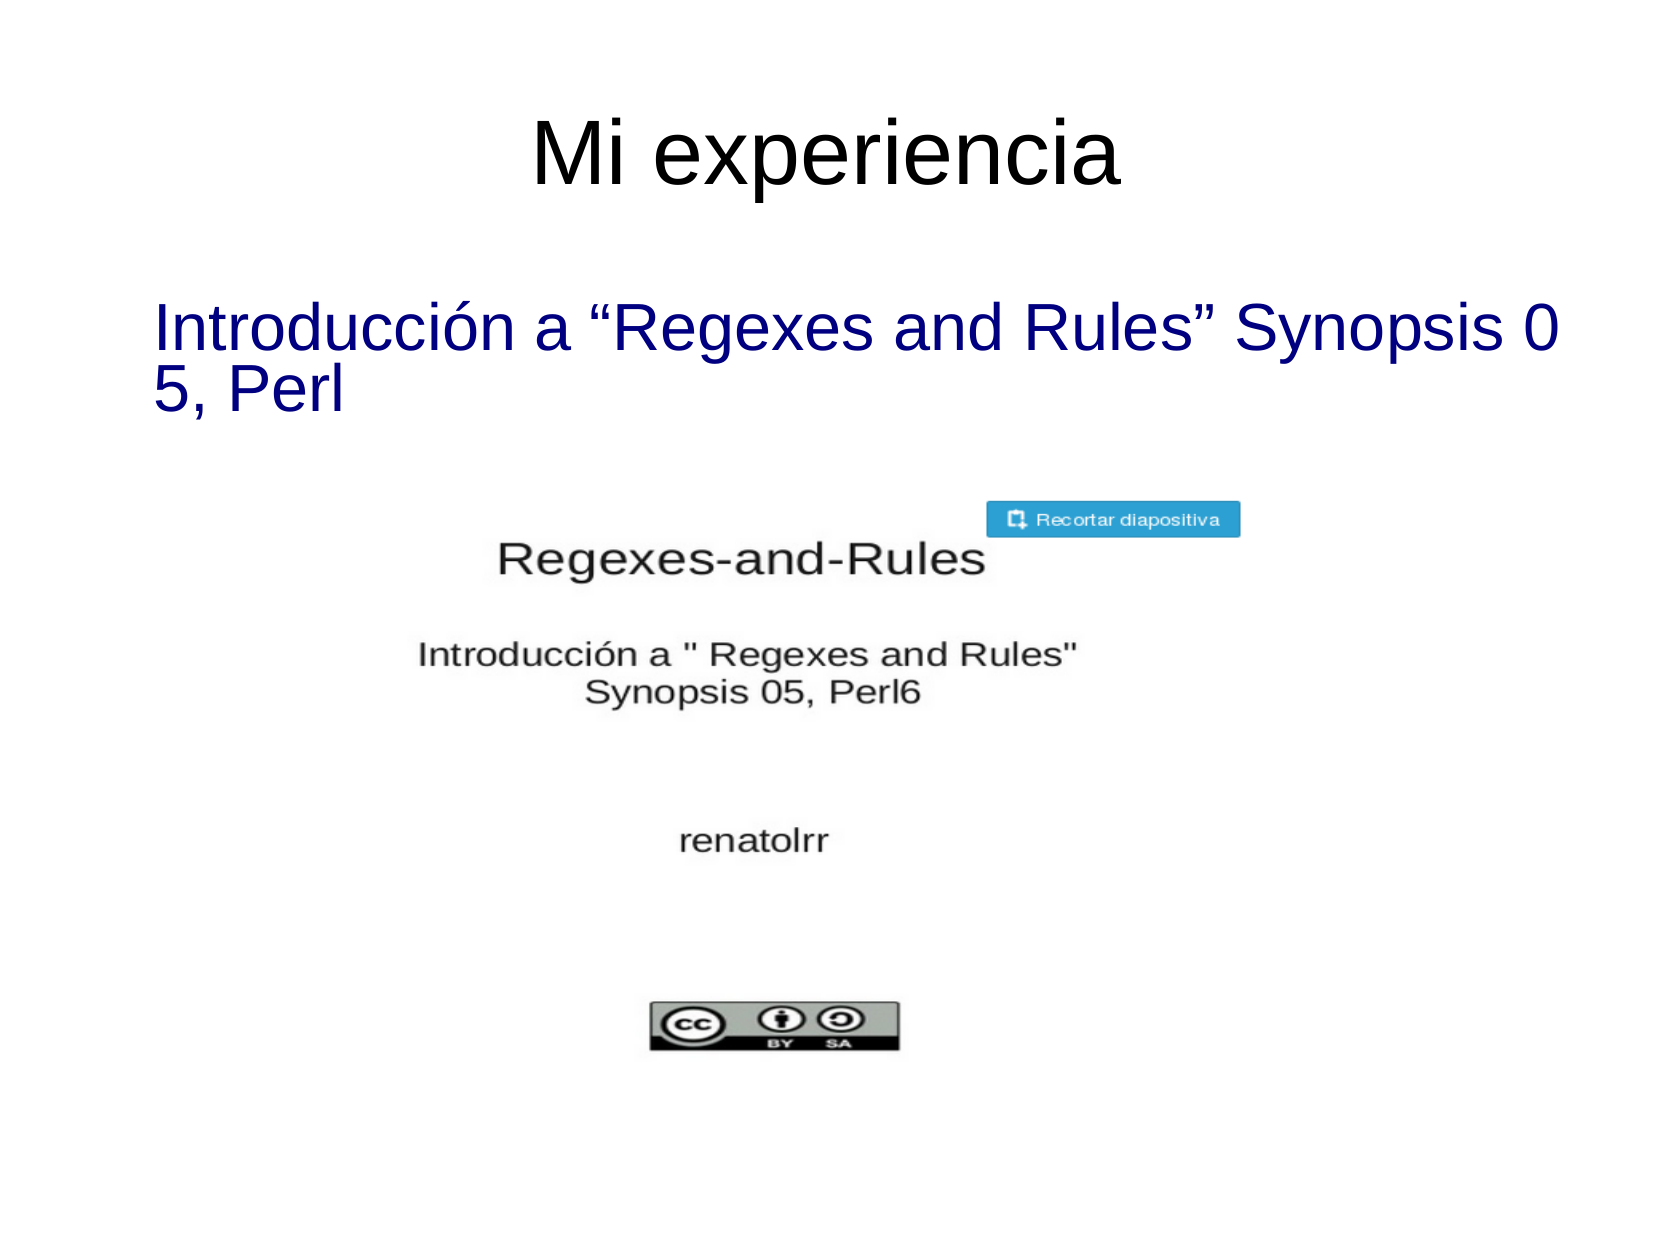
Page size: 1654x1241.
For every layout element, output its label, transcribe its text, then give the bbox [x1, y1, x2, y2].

title Mi experiencia [82, 49, 1571, 257]
list Introducción a “Regexes and Rules” Synopsis 05, Perl [82, 290, 1571, 1010]
picture [271, 484, 1260, 1075]
